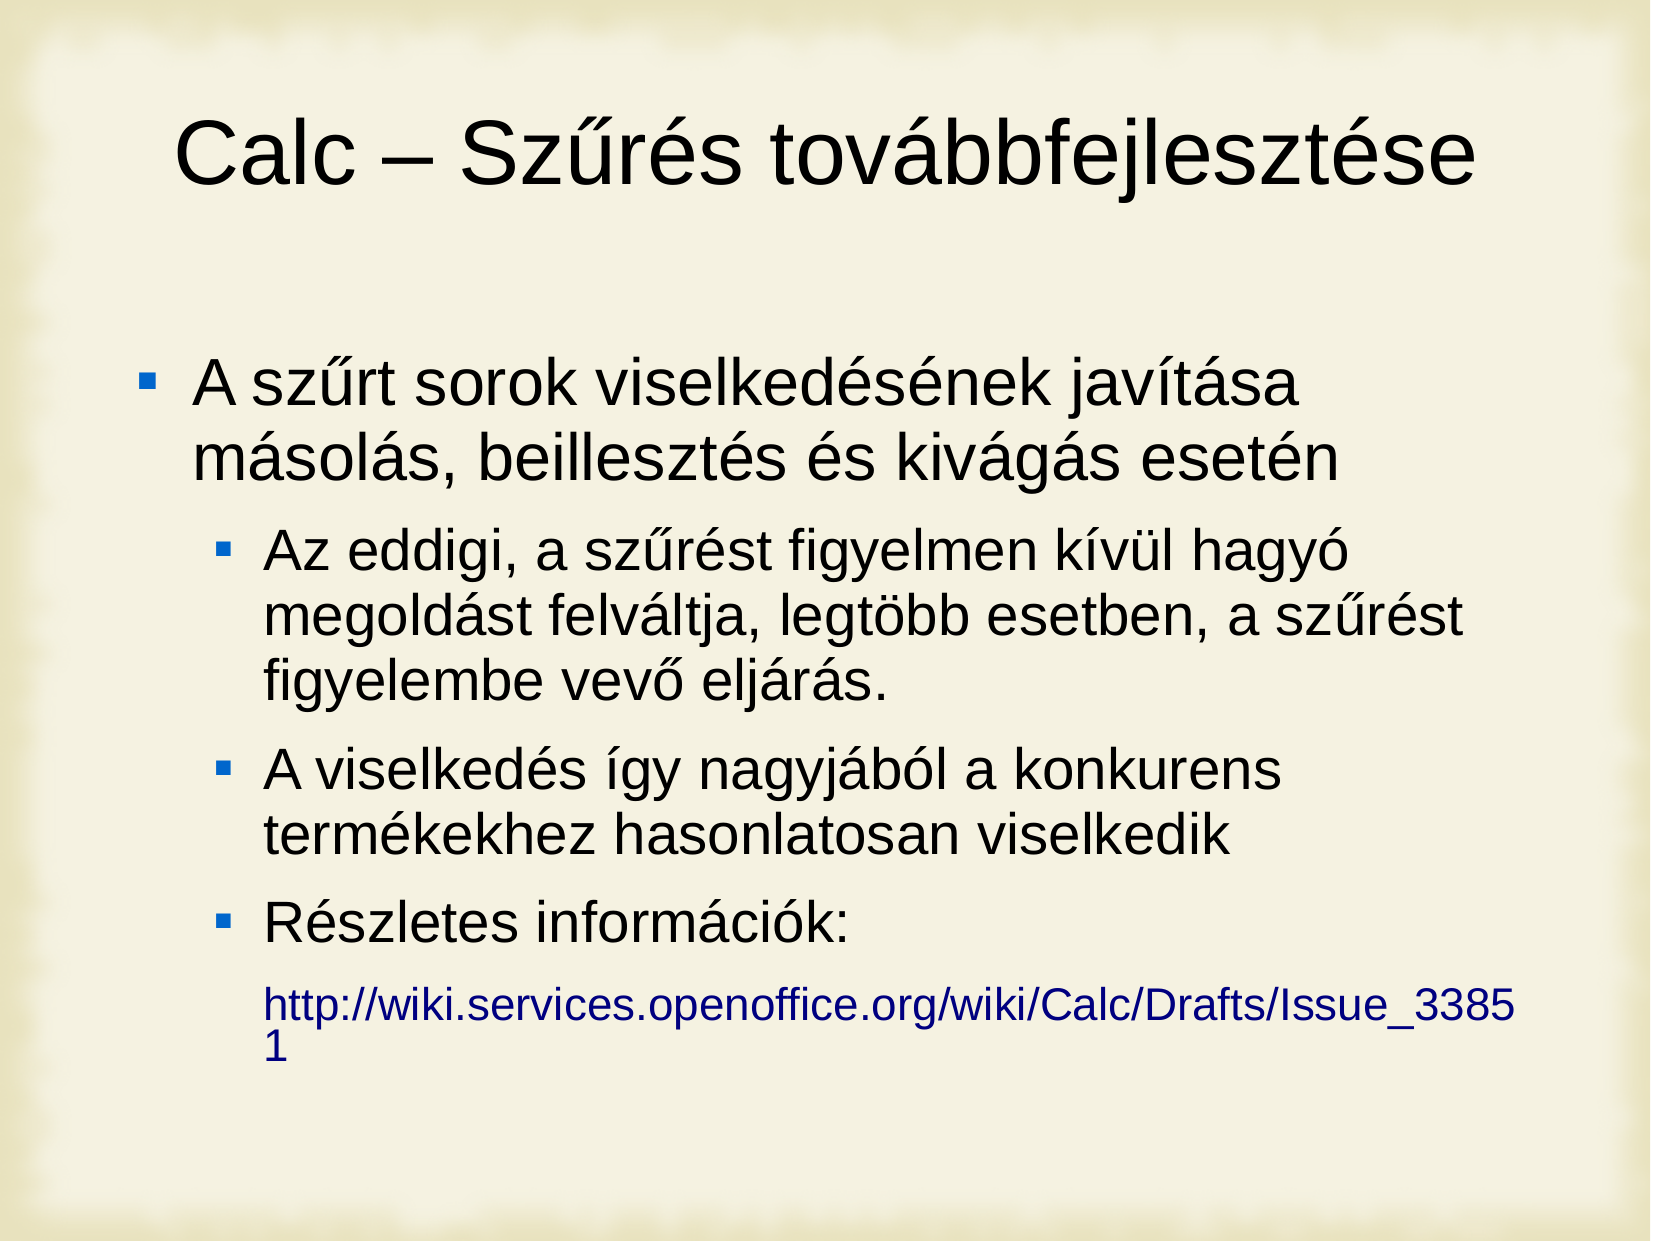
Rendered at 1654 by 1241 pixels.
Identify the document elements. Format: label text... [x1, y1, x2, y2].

title Calc – Szűrés továbbfejlesztése [82, 49, 1571, 257]
list A szűrt sorok viselkedésének javítása másolás, beillesztés és kivágás esetén Az eddigi, a szűrést figyelmen kívül hagyó megoldást felváltja, legtöbb esetben, a szűrést figyelembe vevő eljárás. A viselkedés így nagyjából a konkurens termékekhez hasonlatosan viselkedik Részletes információk: http://wiki.services.openoffice.org/wiki/Calc/Drafts/Issue_33851 [121, 344, 1534, 1127]
picture [0, 0, 1651, 1241]
